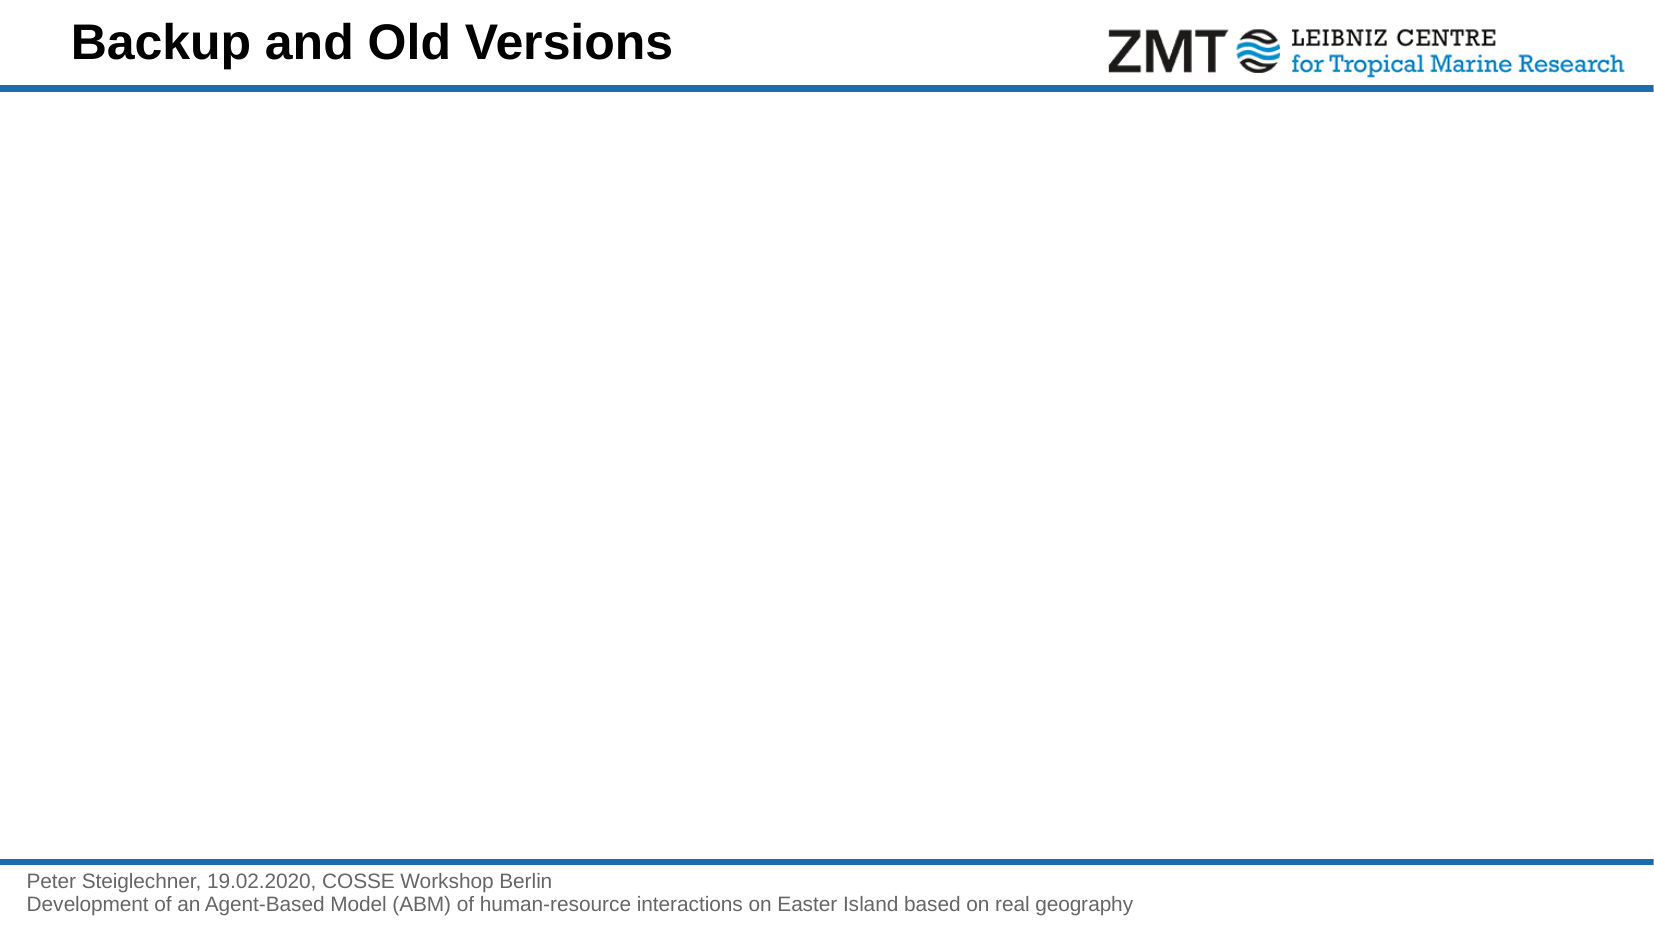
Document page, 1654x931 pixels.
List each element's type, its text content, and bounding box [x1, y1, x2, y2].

picture [1086, 1, 1654, 85]
title Backup and Old Versions [70, 1, 969, 83]
